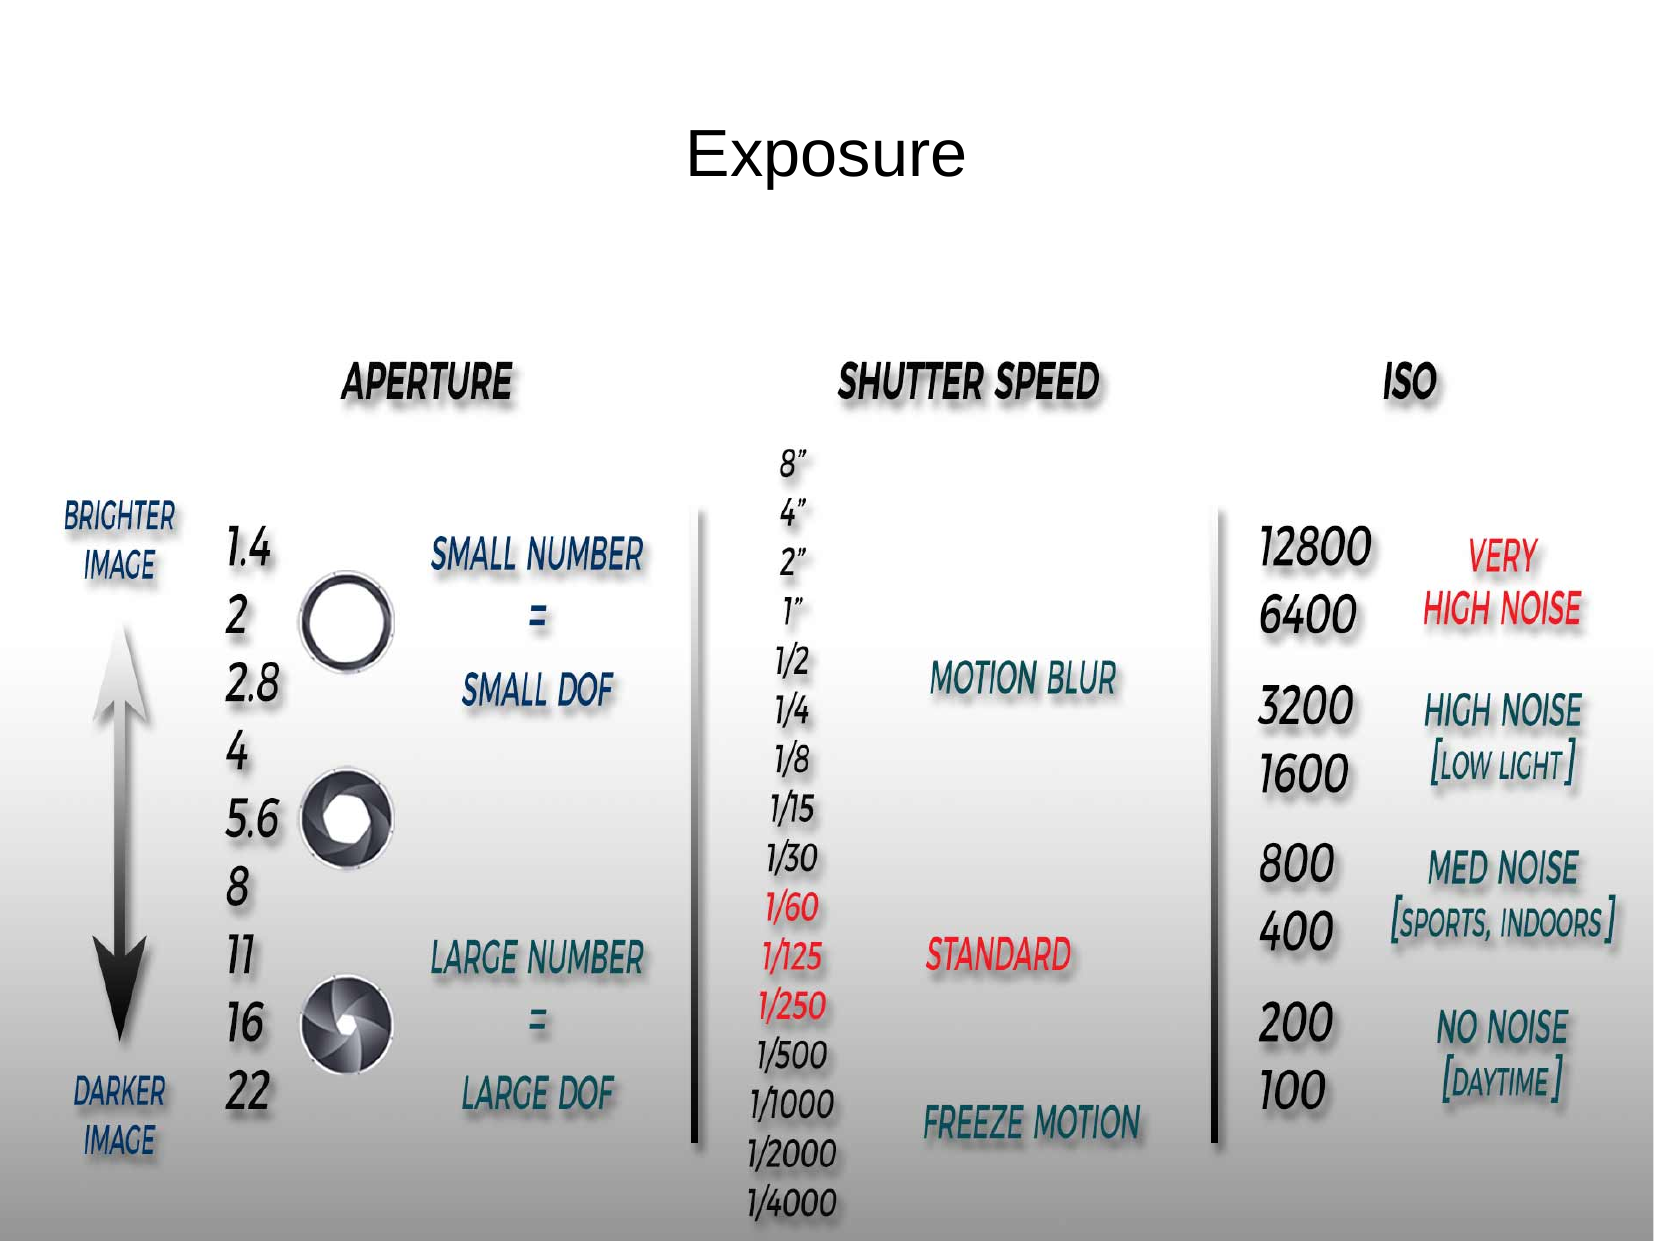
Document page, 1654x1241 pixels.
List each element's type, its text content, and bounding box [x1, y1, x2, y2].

picture [0, 313, 1654, 1241]
title Exposure [82, 49, 1571, 257]
